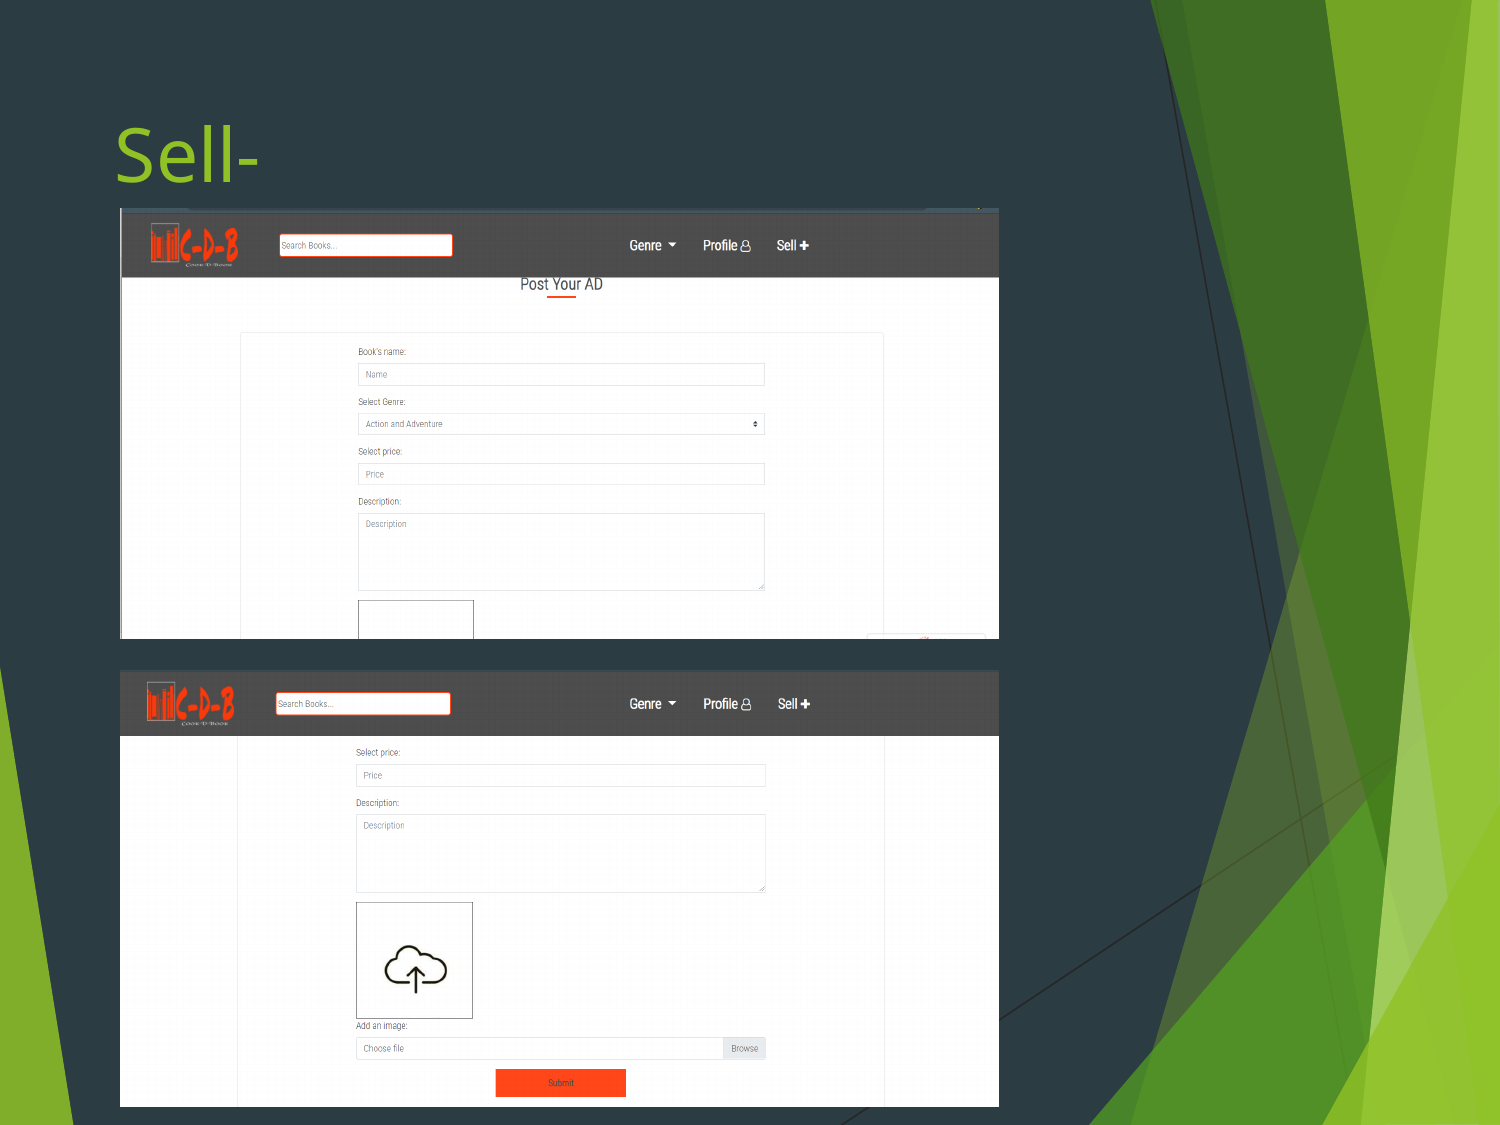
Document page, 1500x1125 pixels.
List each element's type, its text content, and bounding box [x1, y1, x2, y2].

title Sell- [99, 99, 1142, 317]
picture [120, 670, 999, 1107]
picture [120, 208, 999, 639]
